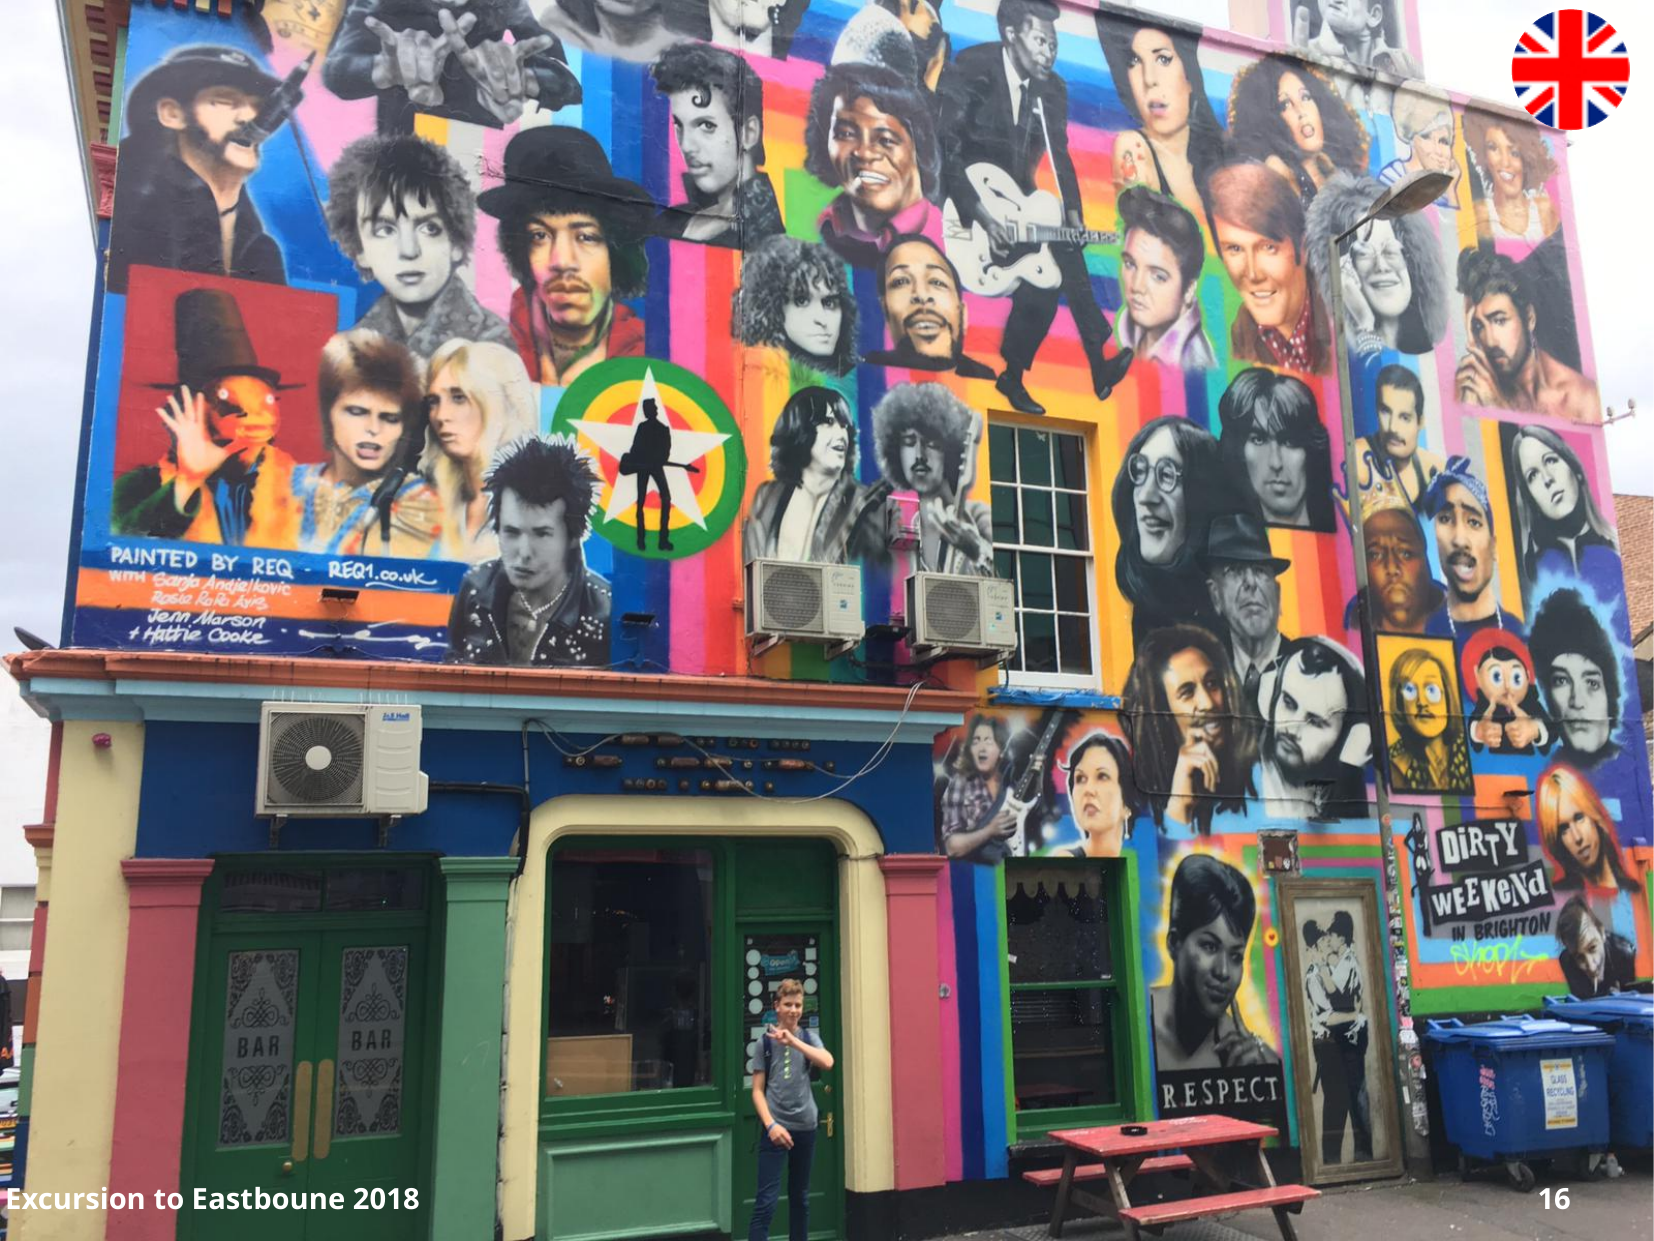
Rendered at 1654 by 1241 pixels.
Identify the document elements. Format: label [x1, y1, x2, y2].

picture [0, 0, 1654, 1241]
text_box [1511, 9, 1630, 131]
